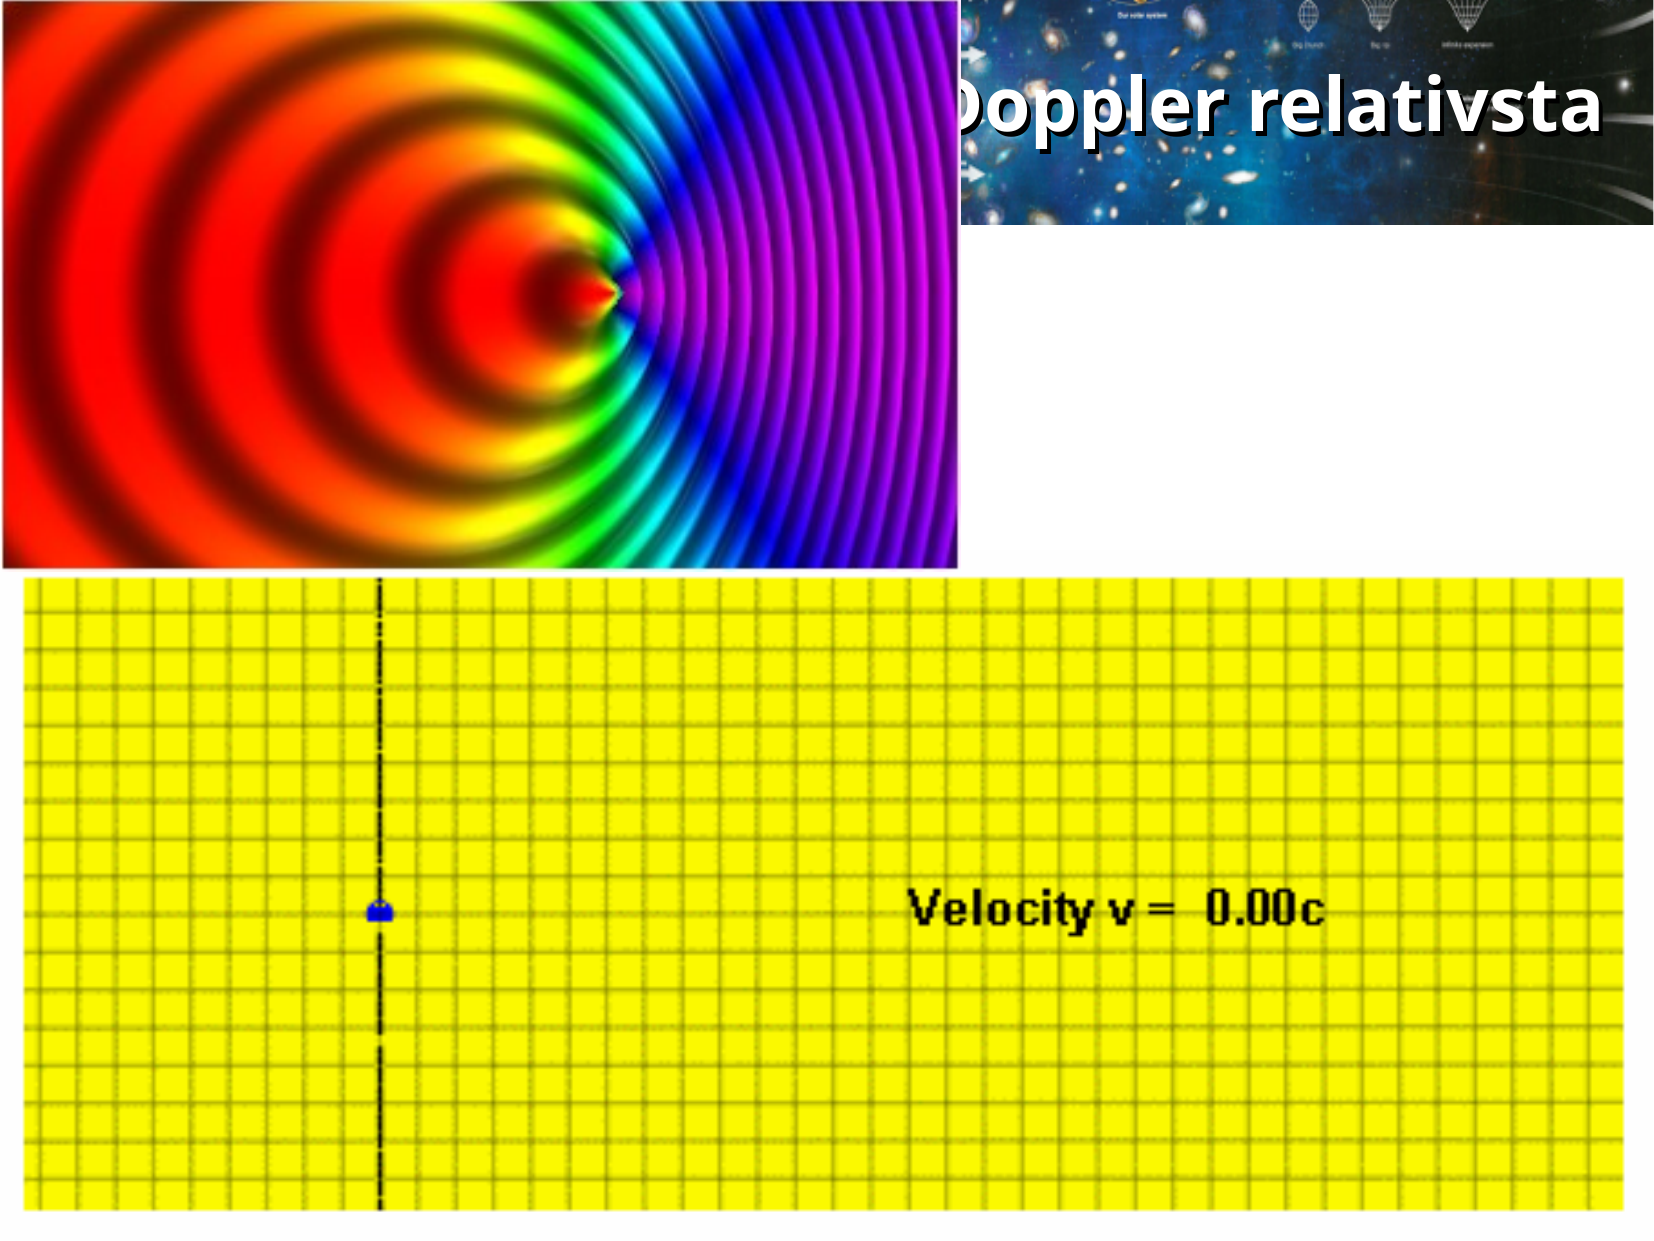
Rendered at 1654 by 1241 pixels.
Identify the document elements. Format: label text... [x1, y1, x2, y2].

picture [0, 0, 1654, 1241]
title Efecto Doppler relativsta [961, 15, 1606, 191]
